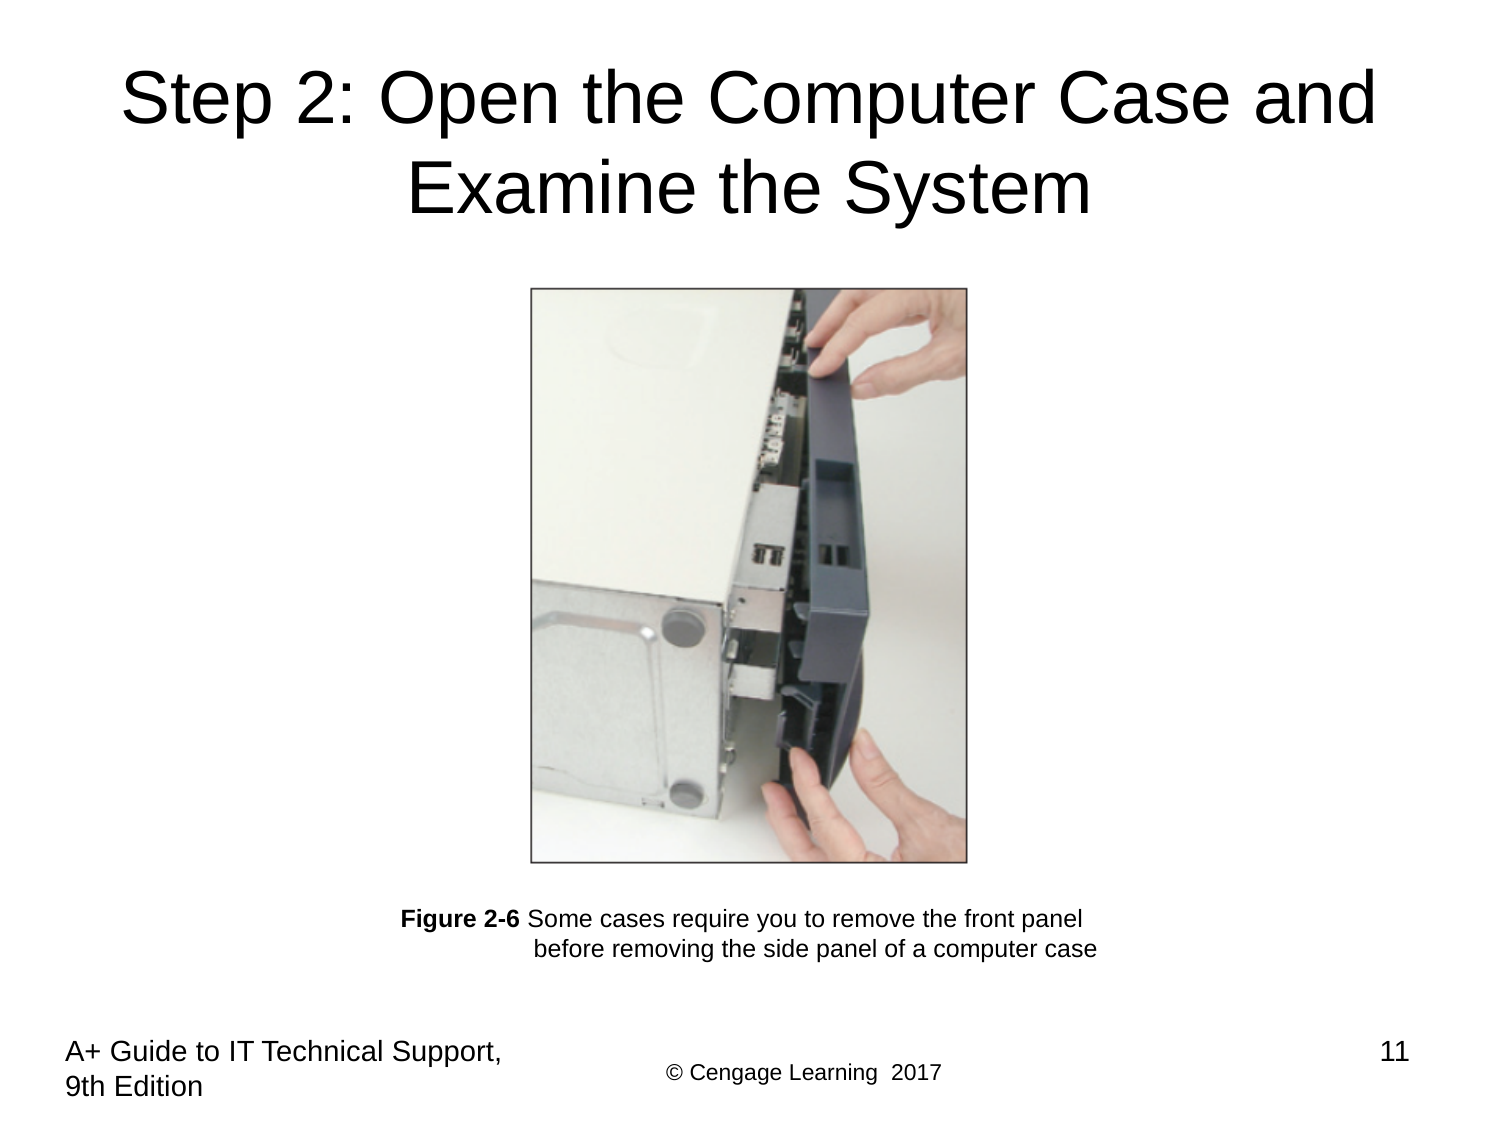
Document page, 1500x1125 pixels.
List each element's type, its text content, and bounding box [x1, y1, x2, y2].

picture [526, 282, 974, 870]
footer A+ Guide to IT Technical Support, 9th Edition [50, 1025, 550, 1104]
text_box Figure 2-6 Some cases require you to remove the front panel before removing the side panel of a computer case [385, 895, 1114, 1000]
slide_number <number> [1074, 1024, 1425, 1103]
title Step 2: Open the Computer Case and Examine the System [75, 45, 1425, 233]
